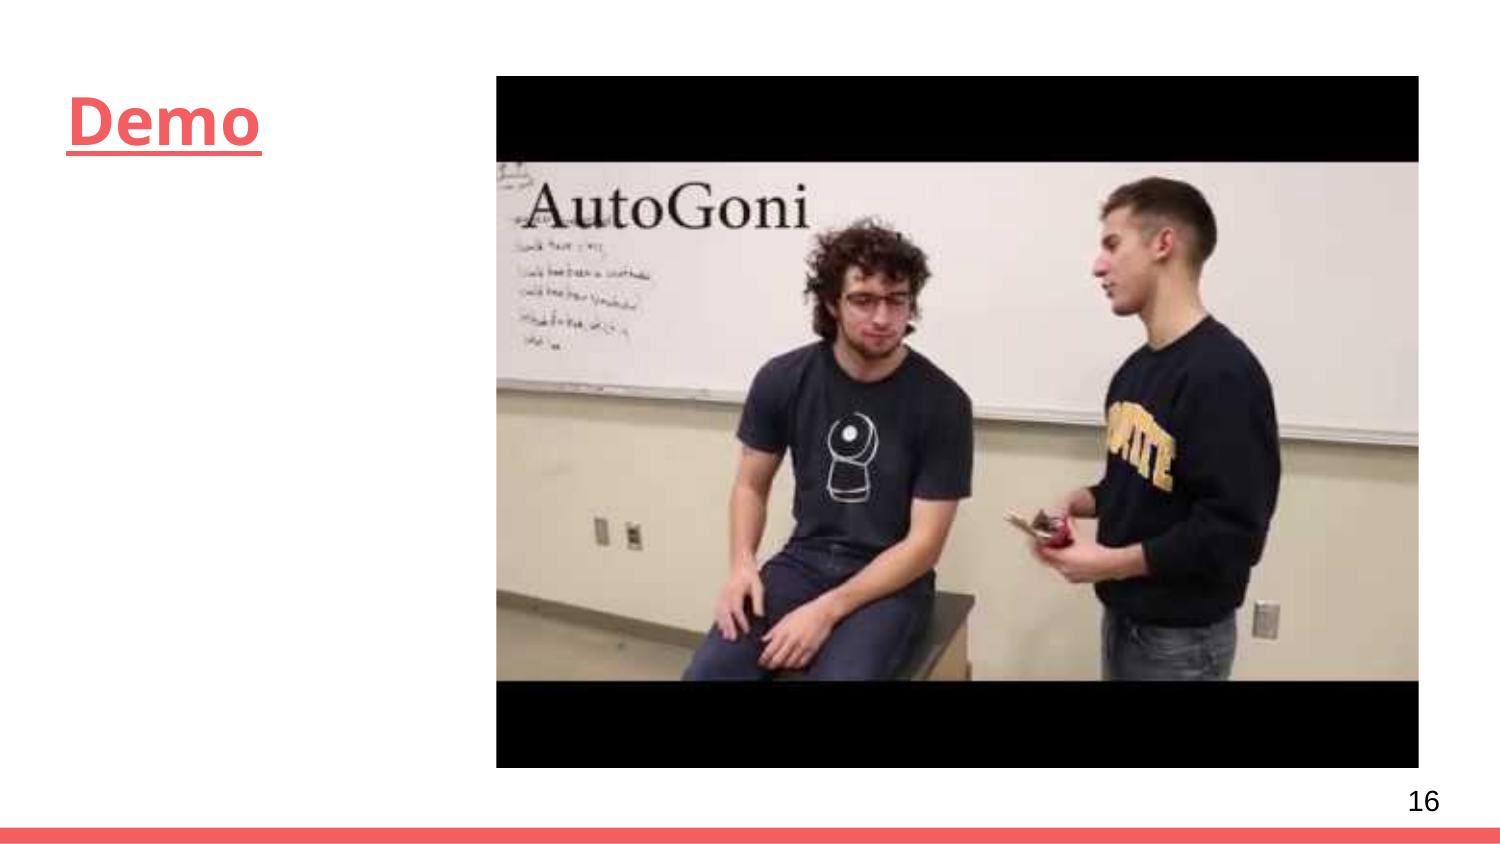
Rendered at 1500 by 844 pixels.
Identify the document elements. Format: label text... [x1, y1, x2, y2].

text_box [496, 76, 1419, 768]
title Demo [51, 64, 1449, 167]
slide_number <number> [1392, 767, 1483, 833]
